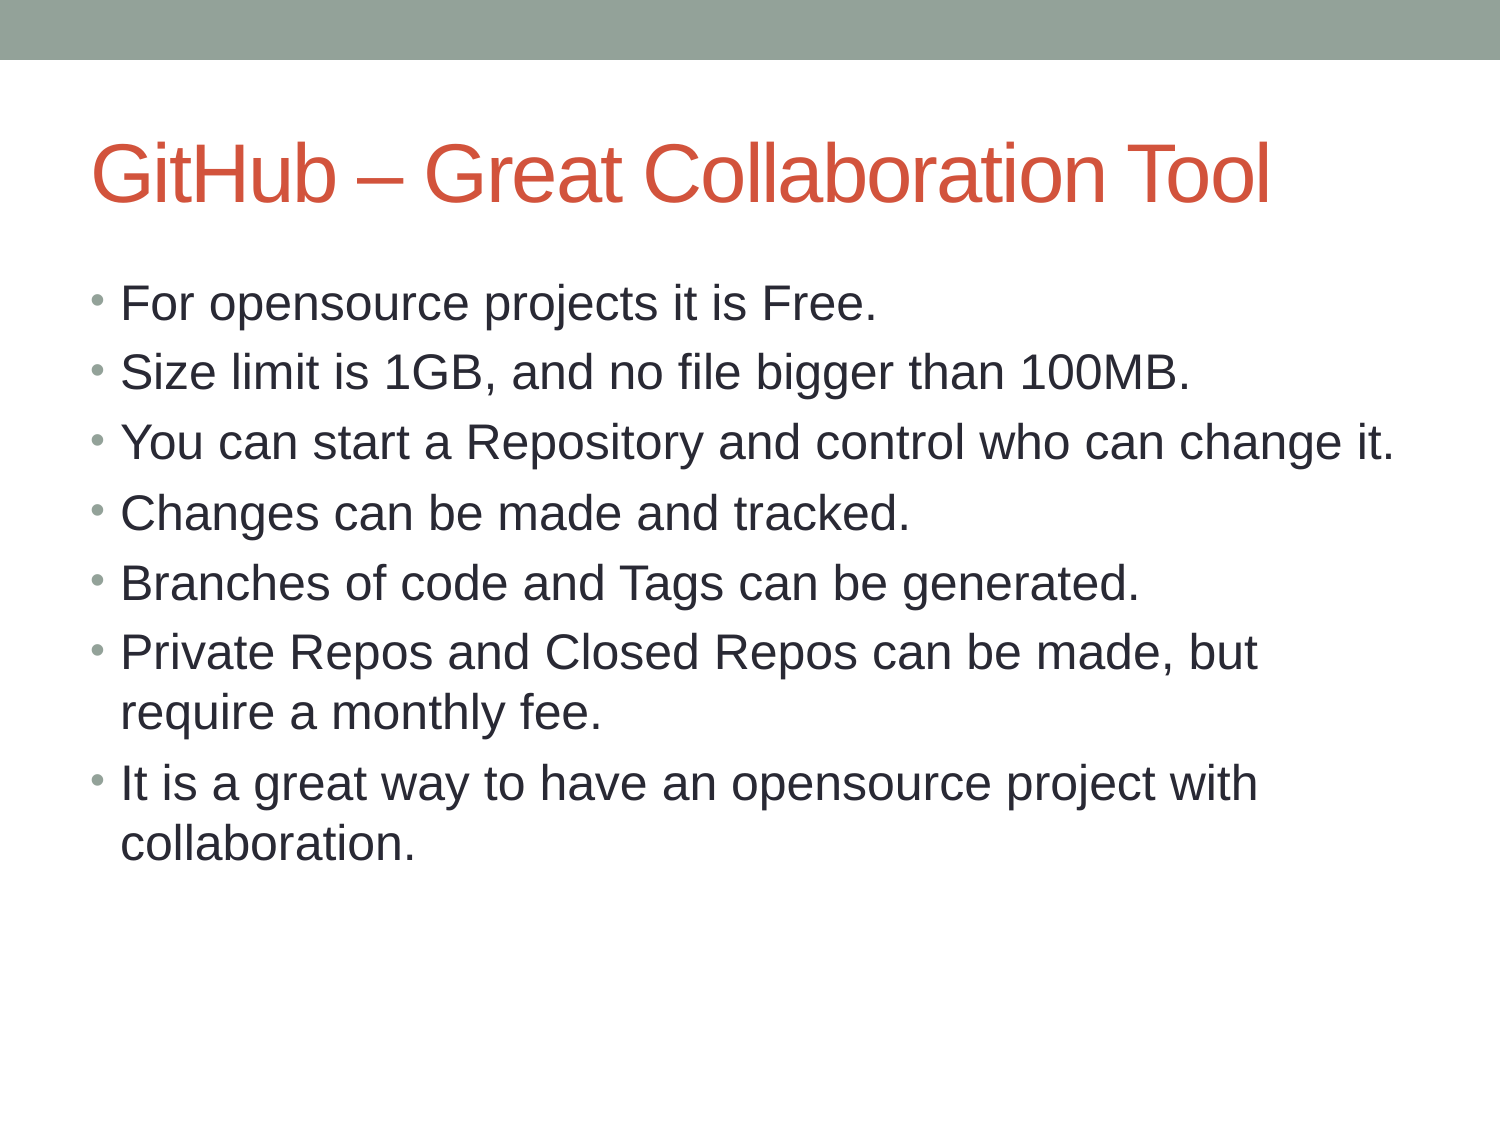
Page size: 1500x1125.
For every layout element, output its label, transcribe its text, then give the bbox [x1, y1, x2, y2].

list For opensource projects it is Free. Size limit is 1GB, and no file bigger than 100MB. You can start a Repository and control who can change it. Changes can be made and tracked. Branches of code and Tags can be generated. Private Repos and Closed Repos can be made, but require a monthly fee. It is a great way to have an opensource project with collaboration. [75, 262, 1425, 1063]
title GitHub – Great Collaboration Tool [75, 87, 1425, 250]
